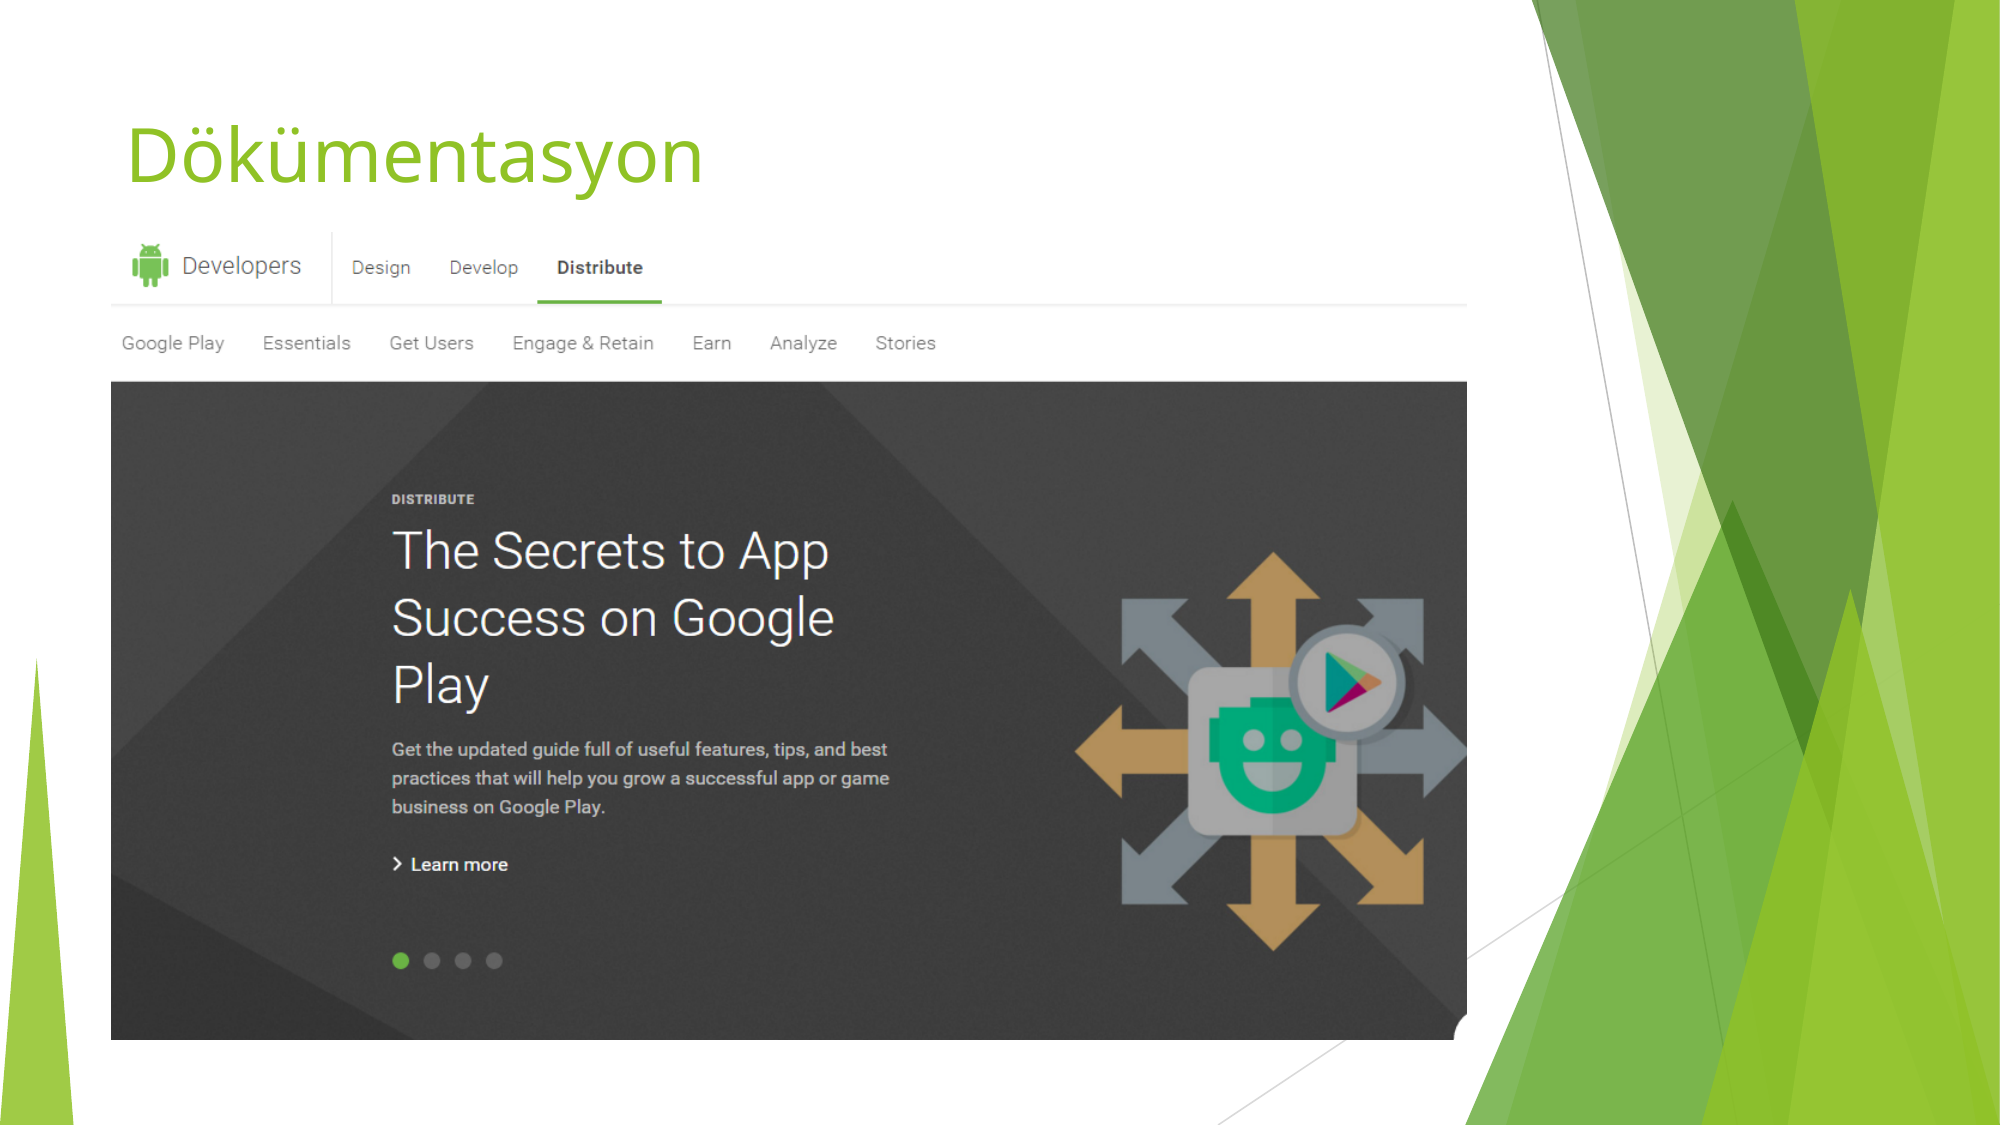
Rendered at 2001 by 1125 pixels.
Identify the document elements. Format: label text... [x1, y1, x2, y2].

title Dökümentasyon [111, 99, 1522, 317]
picture [111, 232, 1467, 1040]
